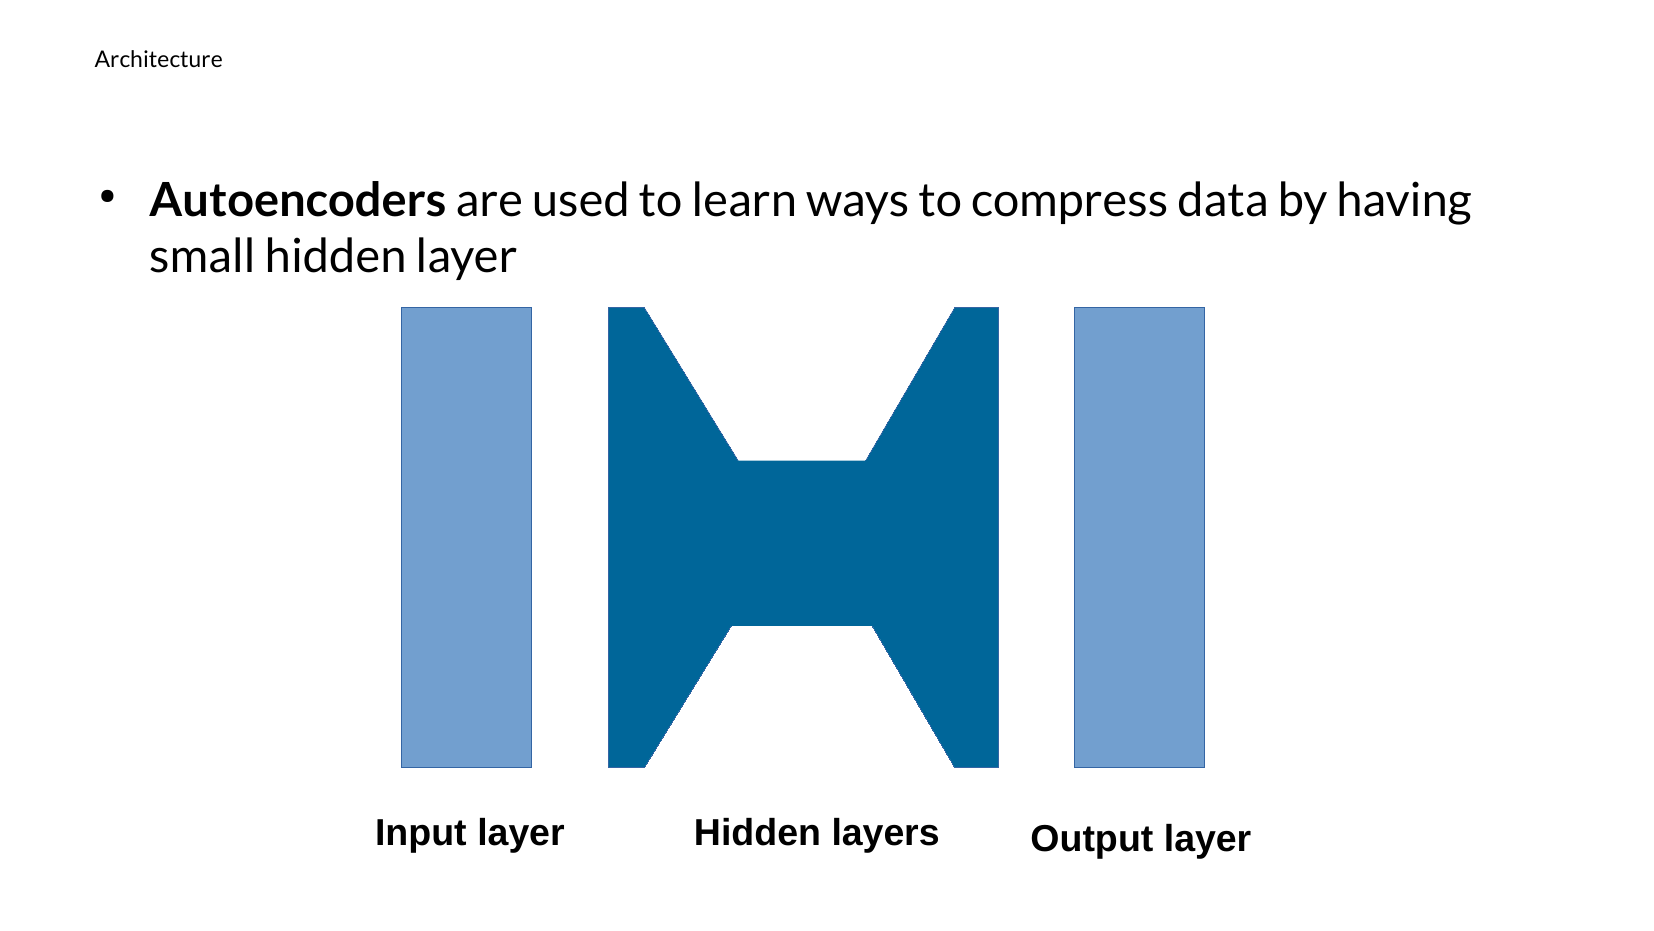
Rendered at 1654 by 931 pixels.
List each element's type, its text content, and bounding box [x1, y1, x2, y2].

title Architecture [94, 0, 1583, 119]
list Autoencoders are used to learn ways to compress data by having small hidden layer [82, 169, 1571, 284]
text_box [1074, 307, 1205, 768]
text_box [401, 307, 532, 768]
text_box Input layer [360, 804, 580, 861]
text_box Hidden layers [679, 804, 957, 903]
text_box [608, 307, 999, 768]
text_box Output layer [1015, 810, 1276, 931]
